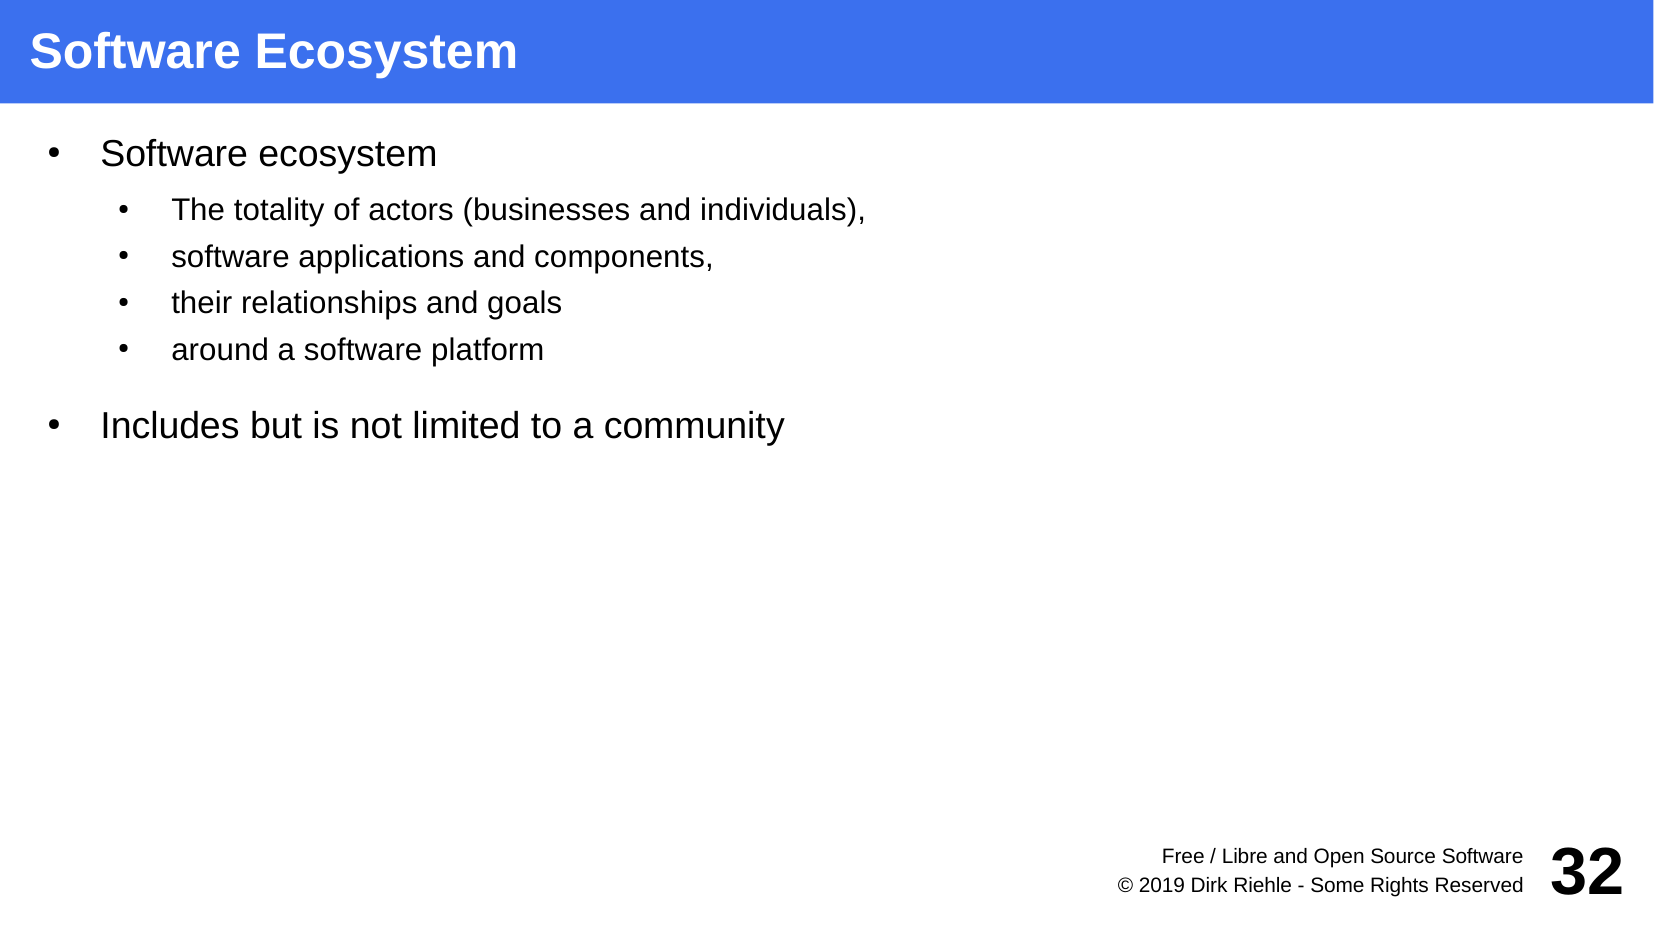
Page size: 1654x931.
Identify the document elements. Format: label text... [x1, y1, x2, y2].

list Software ecosystem The totality of actors (businesses and individuals), software applications and components, their relationships and goals around a software platform Includes but is not limited to a community [29, 132, 1625, 813]
title Software Ecosystem [0, 0, 1654, 104]
